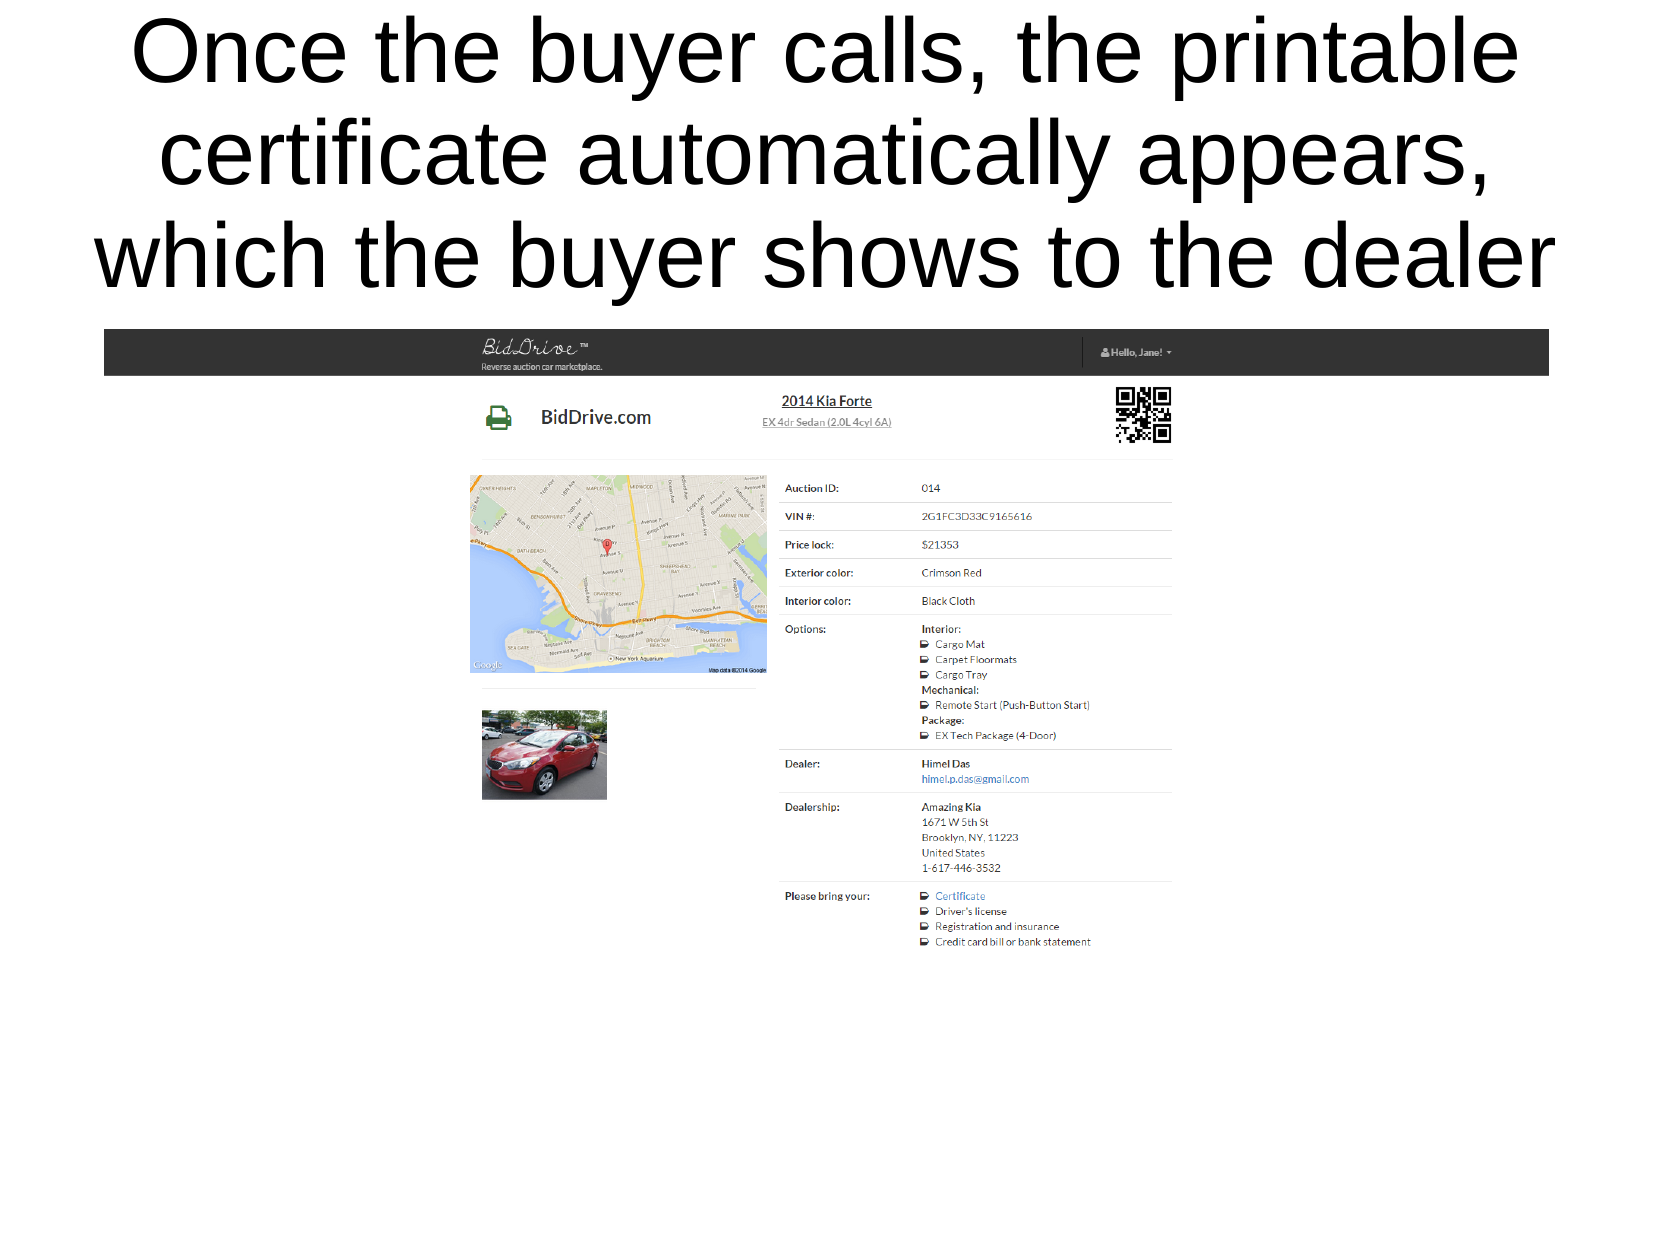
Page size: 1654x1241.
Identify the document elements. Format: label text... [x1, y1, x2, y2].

picture [104, 329, 1549, 1050]
title Once the buyer calls, the printable certificate automatically appears, which the buyer shows to the dealer [82, 0, 1571, 307]
